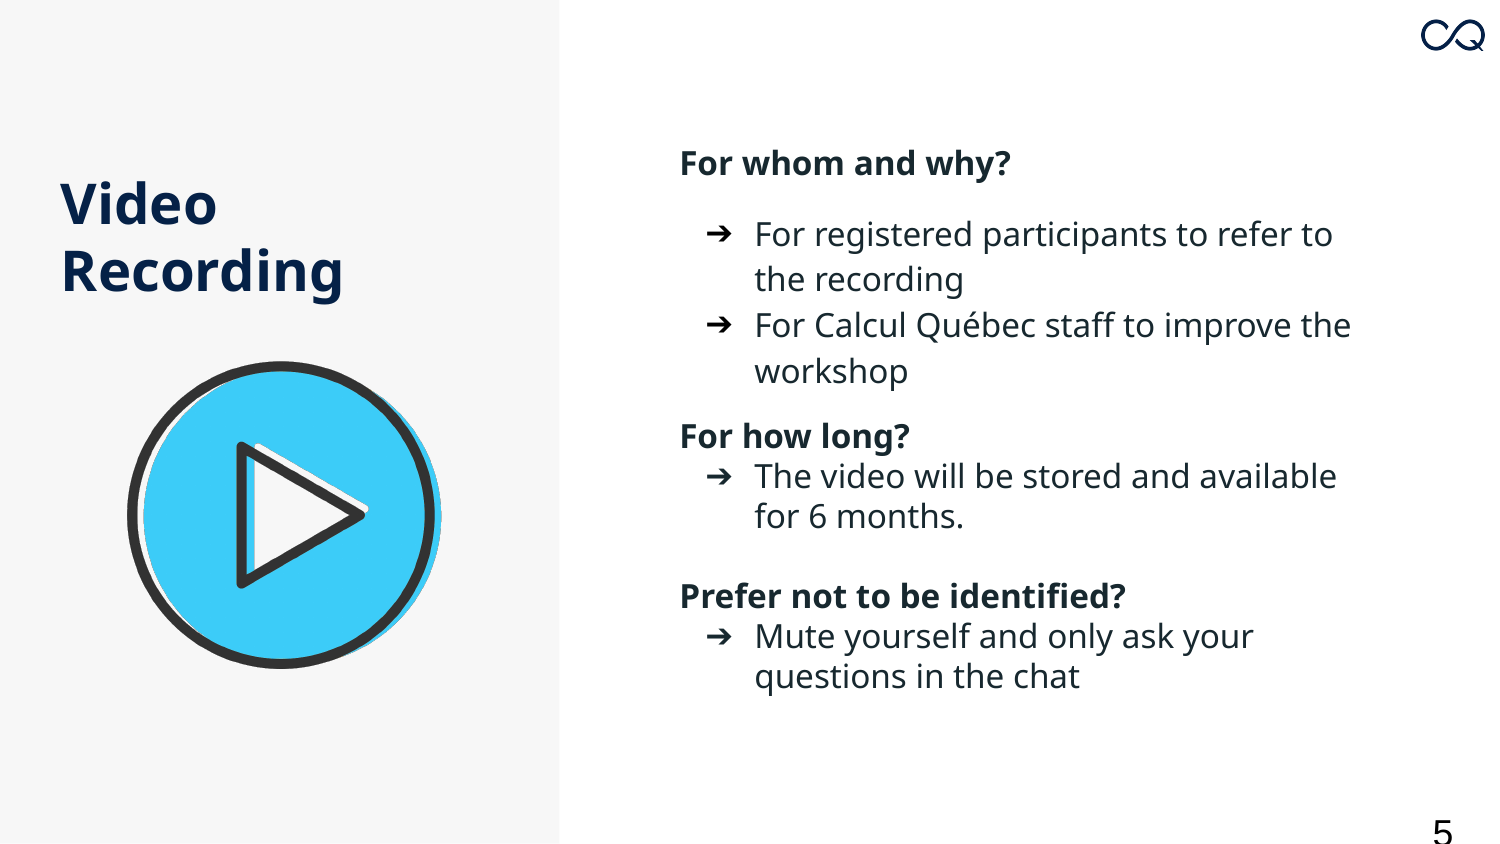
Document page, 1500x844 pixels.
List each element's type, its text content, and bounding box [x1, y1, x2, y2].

title Video Recording [45, 153, 523, 374]
list For whom and why? For registered participants to refer to the recording For Calcul Québec staff to improve the workshop For how long? The video will be stored and available for 6 months. Prefer not to be identified? Mute yourself and only ask your questions in the chat [664, 126, 1389, 717]
picture [1421, 19, 1485, 51]
picture [108, 339, 460, 691]
